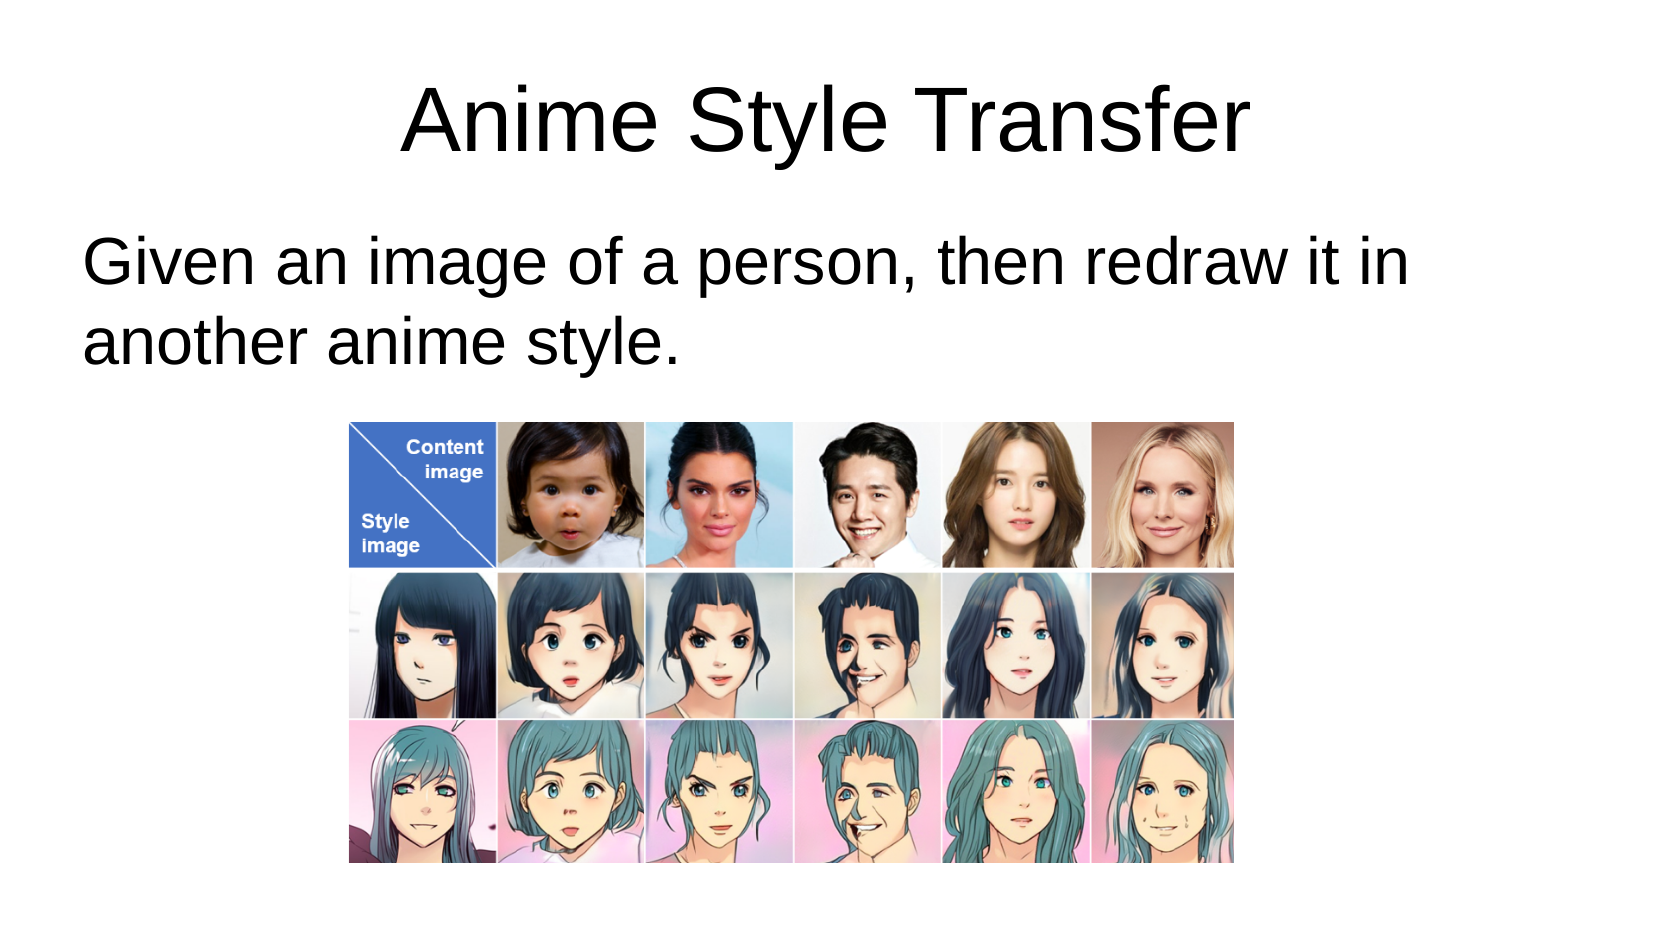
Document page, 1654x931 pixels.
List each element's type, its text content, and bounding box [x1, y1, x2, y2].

title Anime Style Transfer [82, 37, 1571, 193]
picture [337, 412, 1235, 863]
list Given an image of a person, then redraw it in another anime style. [82, 217, 1571, 758]
